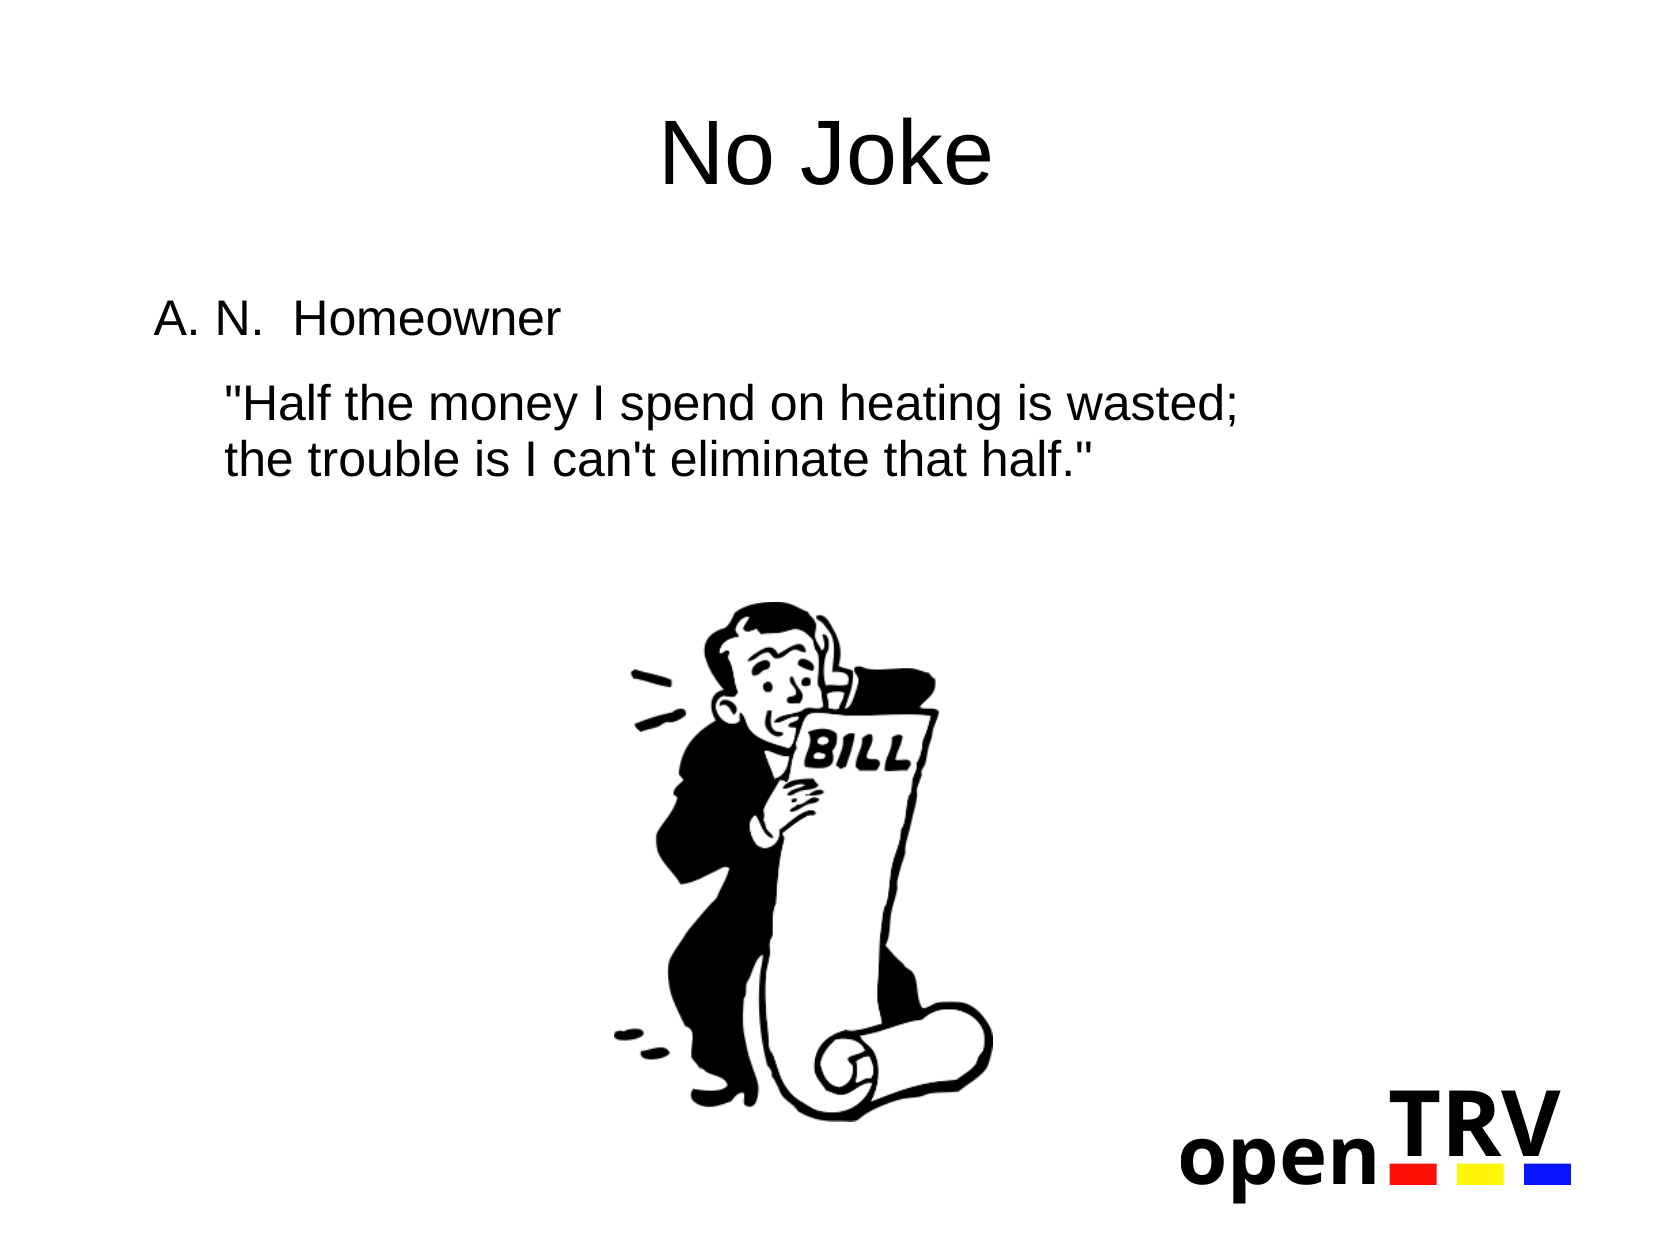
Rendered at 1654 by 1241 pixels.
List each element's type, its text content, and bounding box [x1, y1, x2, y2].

title No Joke [82, 49, 1571, 257]
picture [614, 602, 993, 1123]
list A. N. Homeowner "Half the money I spend on heating is wasted; the trouble is I can't eliminate that half." [82, 290, 1571, 1010]
